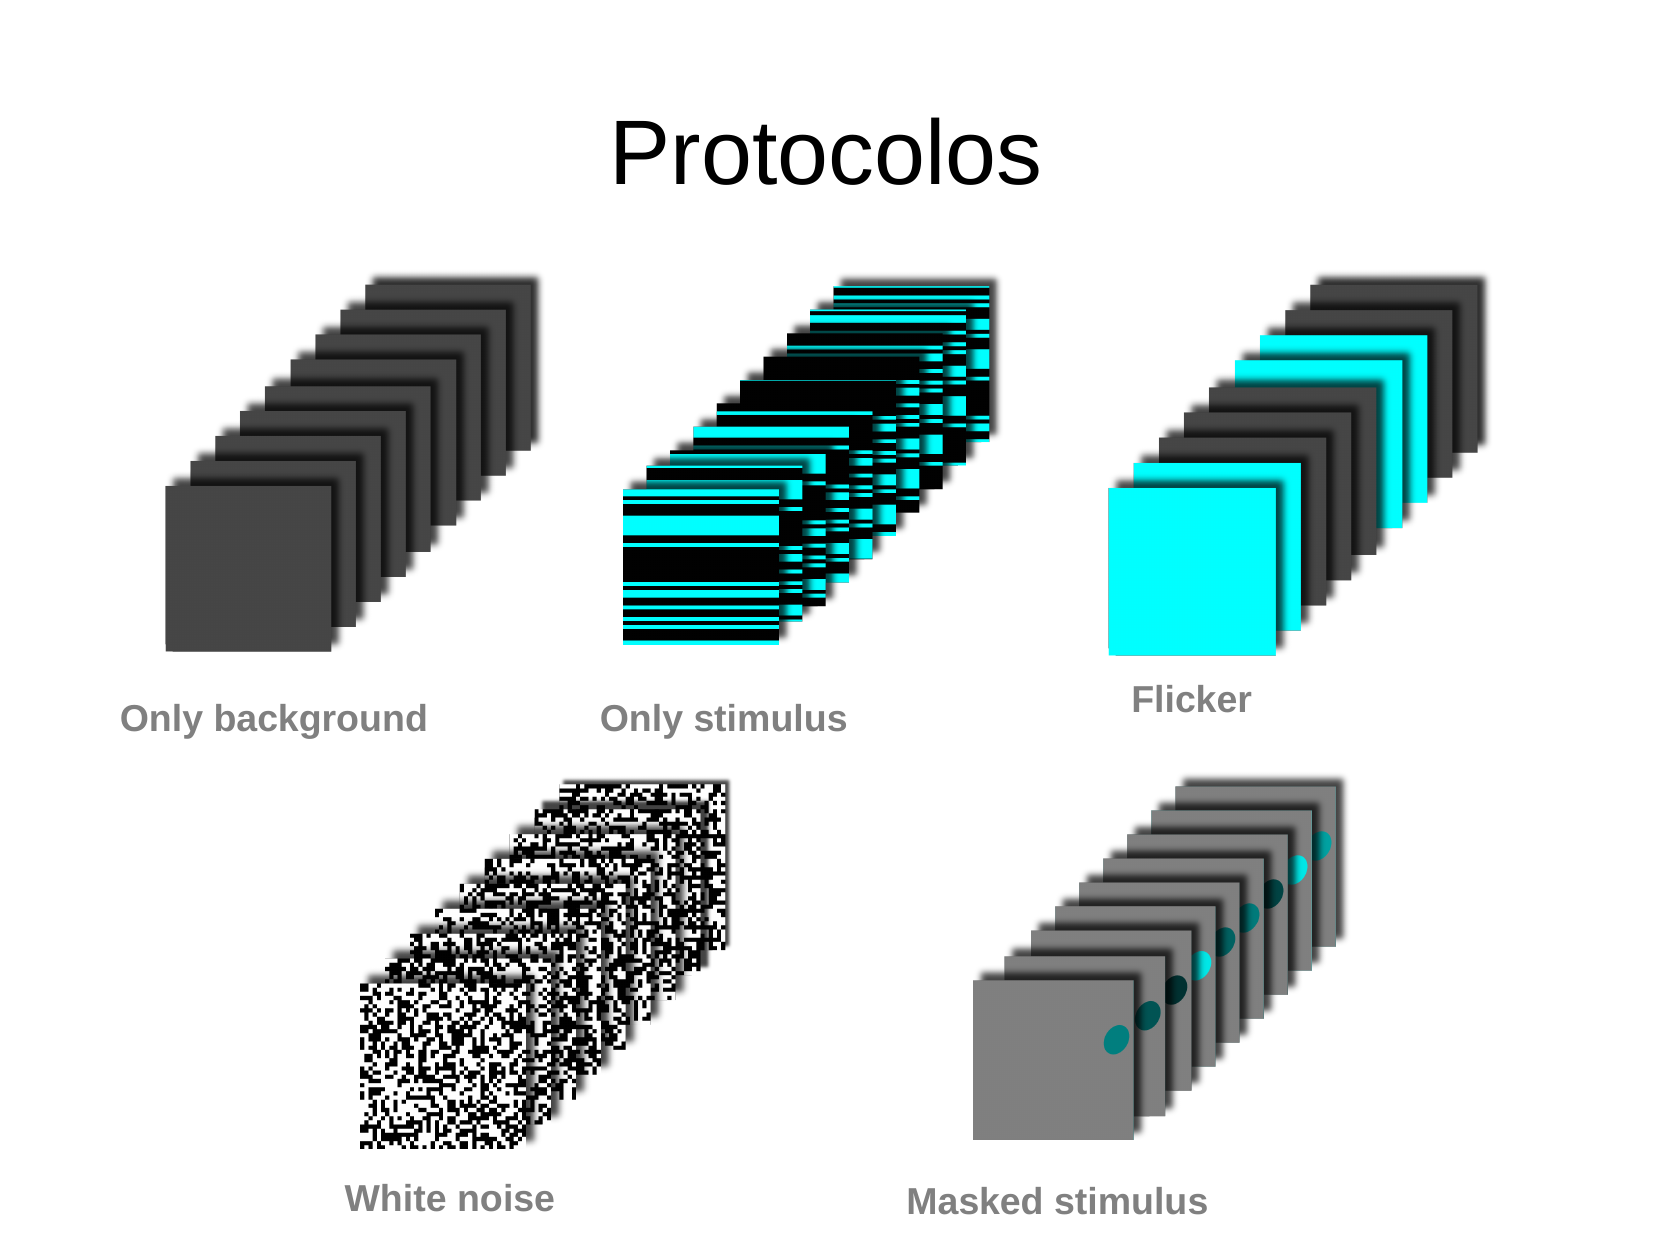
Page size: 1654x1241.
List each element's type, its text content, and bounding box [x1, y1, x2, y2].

text_box White noise [329, 1170, 571, 1227]
picture [1108, 269, 1493, 657]
picture [165, 269, 546, 652]
text_box Masked stimulus [891, 1173, 1224, 1231]
text_box Flicker [1116, 671, 1267, 728]
picture [360, 776, 733, 1149]
title Protocolos [82, 49, 1571, 257]
picture [623, 271, 1004, 646]
picture [973, 771, 1351, 1141]
text_box Only background [105, 690, 444, 747]
text_box Only stimulus [585, 690, 863, 747]
